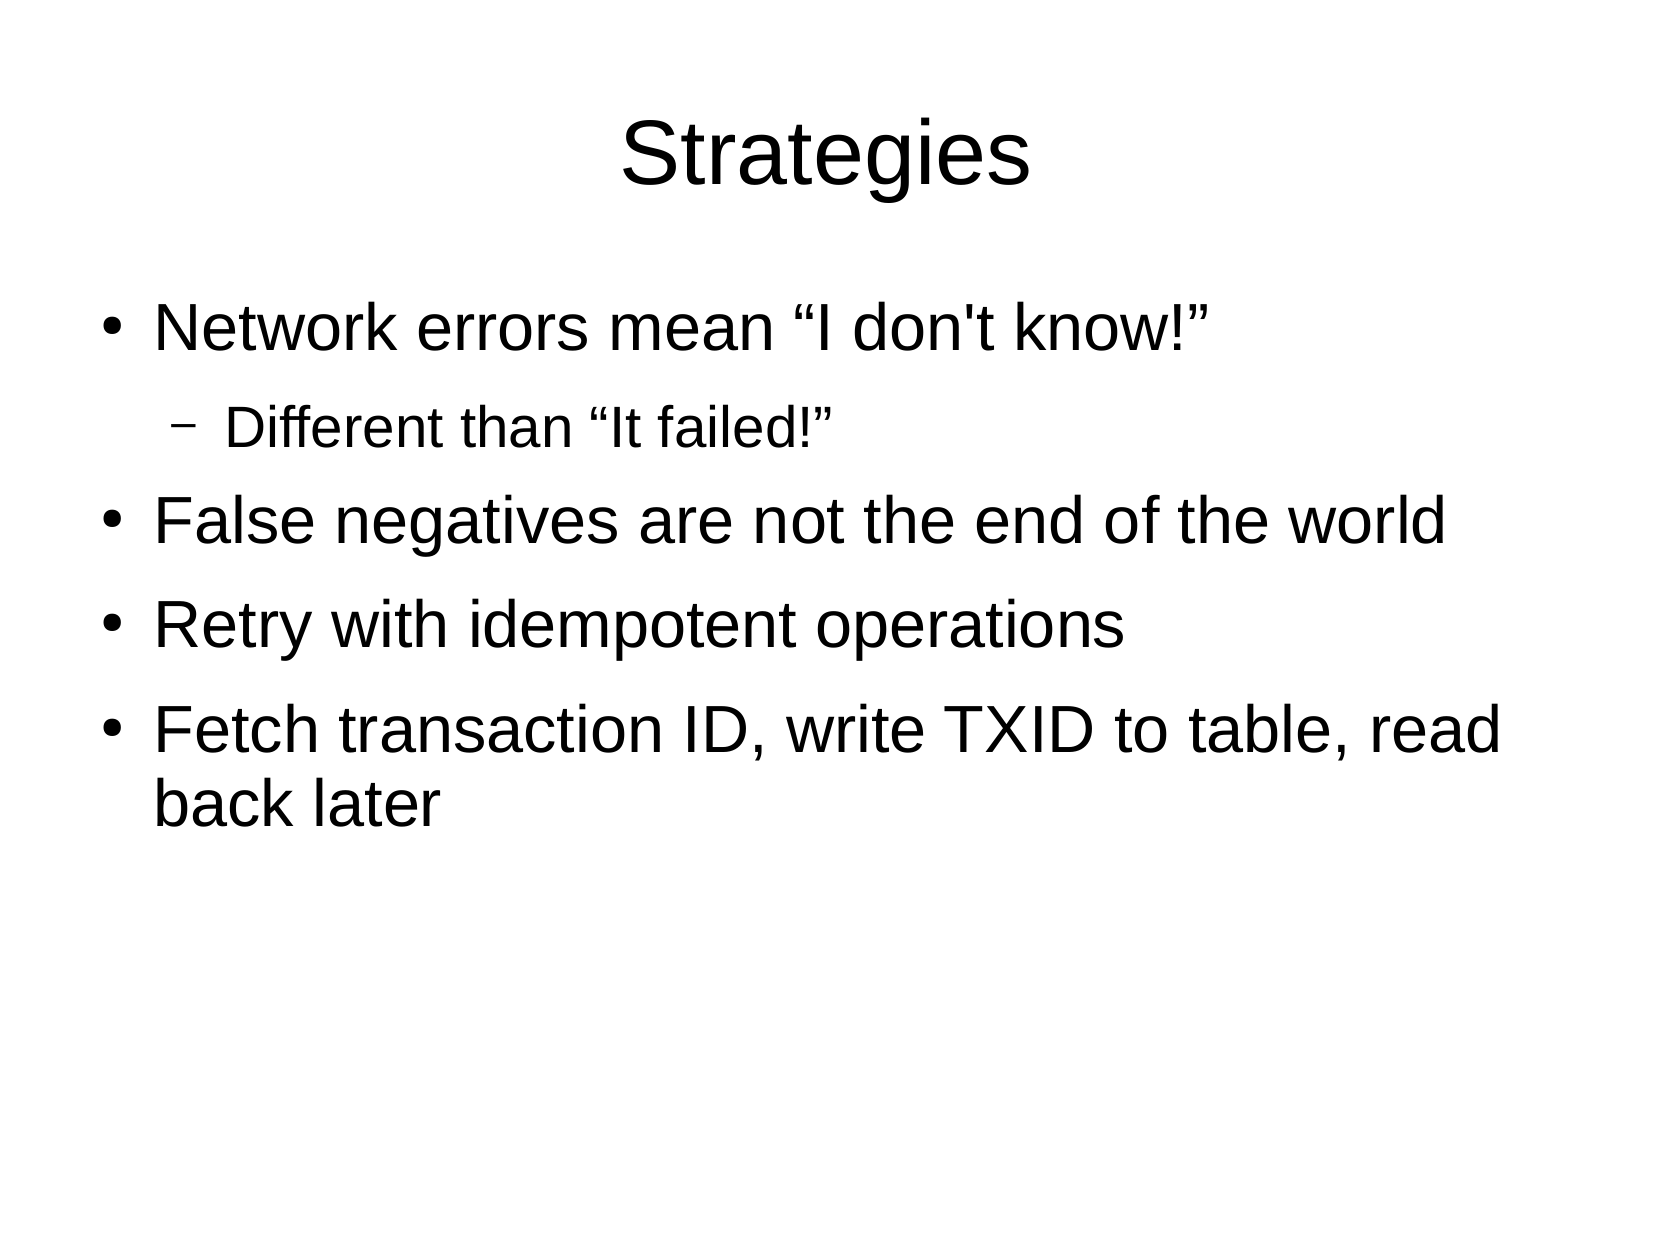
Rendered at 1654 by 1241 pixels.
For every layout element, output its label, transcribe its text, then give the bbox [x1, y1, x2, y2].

list Network errors mean “I don't know!” Different than “It failed!” False negatives are not the end of the world Retry with idempotent operations Fetch transaction ID, write TXID to table, read back later [82, 290, 1538, 1010]
title Strategies [82, 49, 1571, 257]
